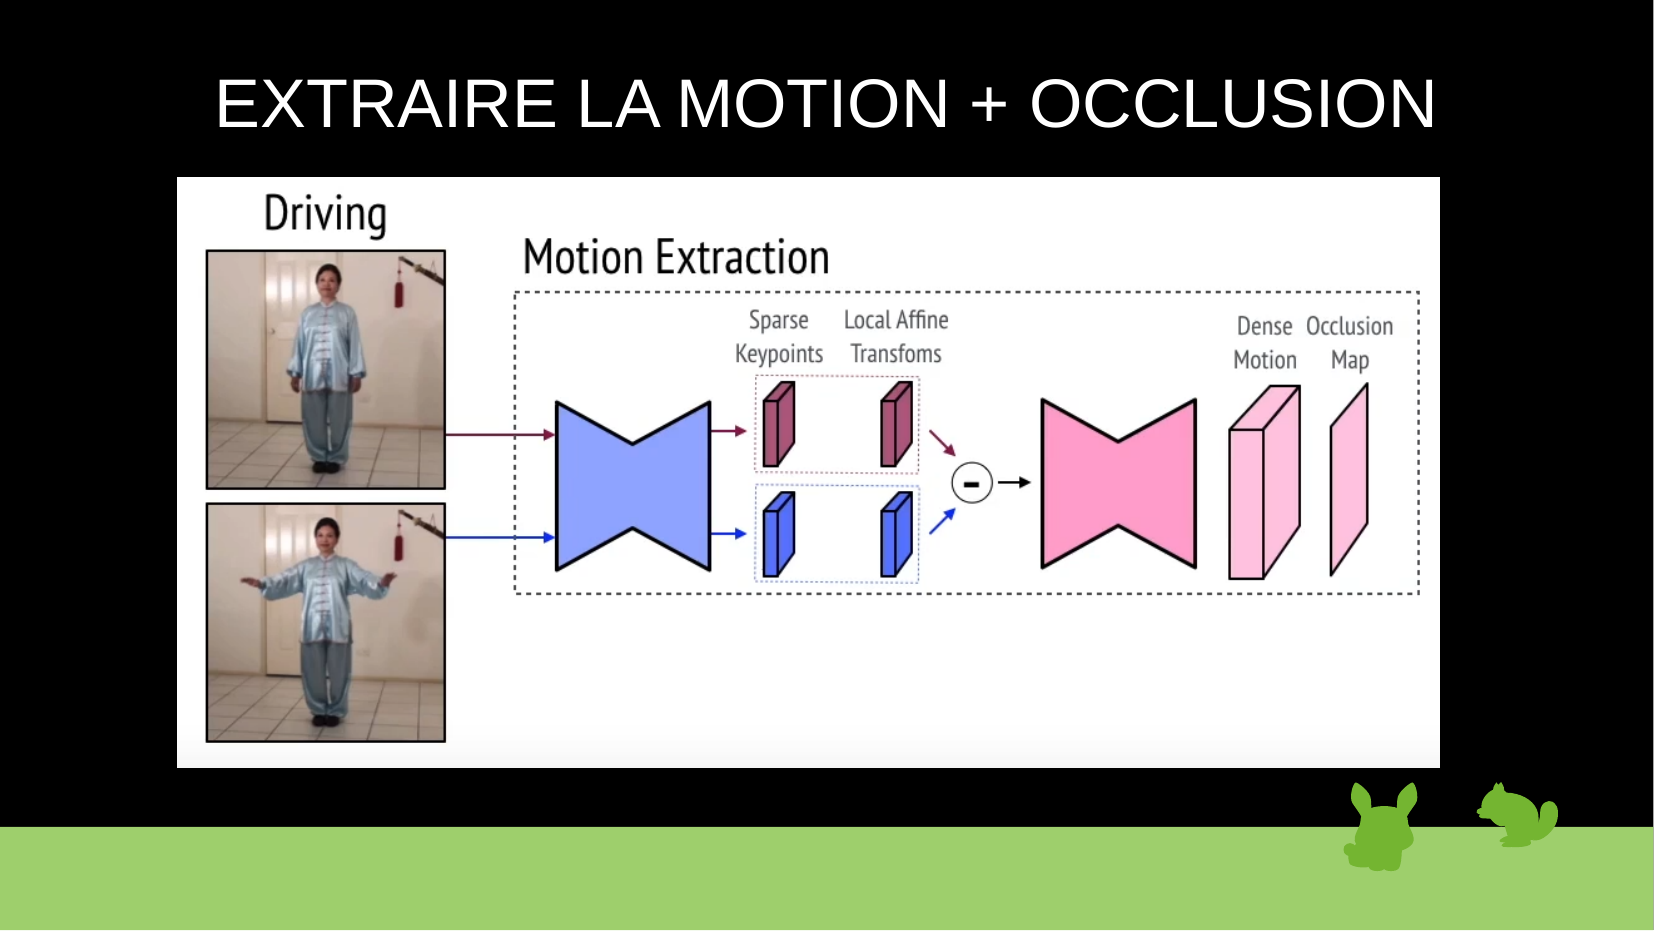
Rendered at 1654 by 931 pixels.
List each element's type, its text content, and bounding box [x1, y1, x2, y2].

title EXTRAIRE LA MOTION + OCCLUSION [88, 29, 1565, 178]
picture [177, 177, 1440, 768]
